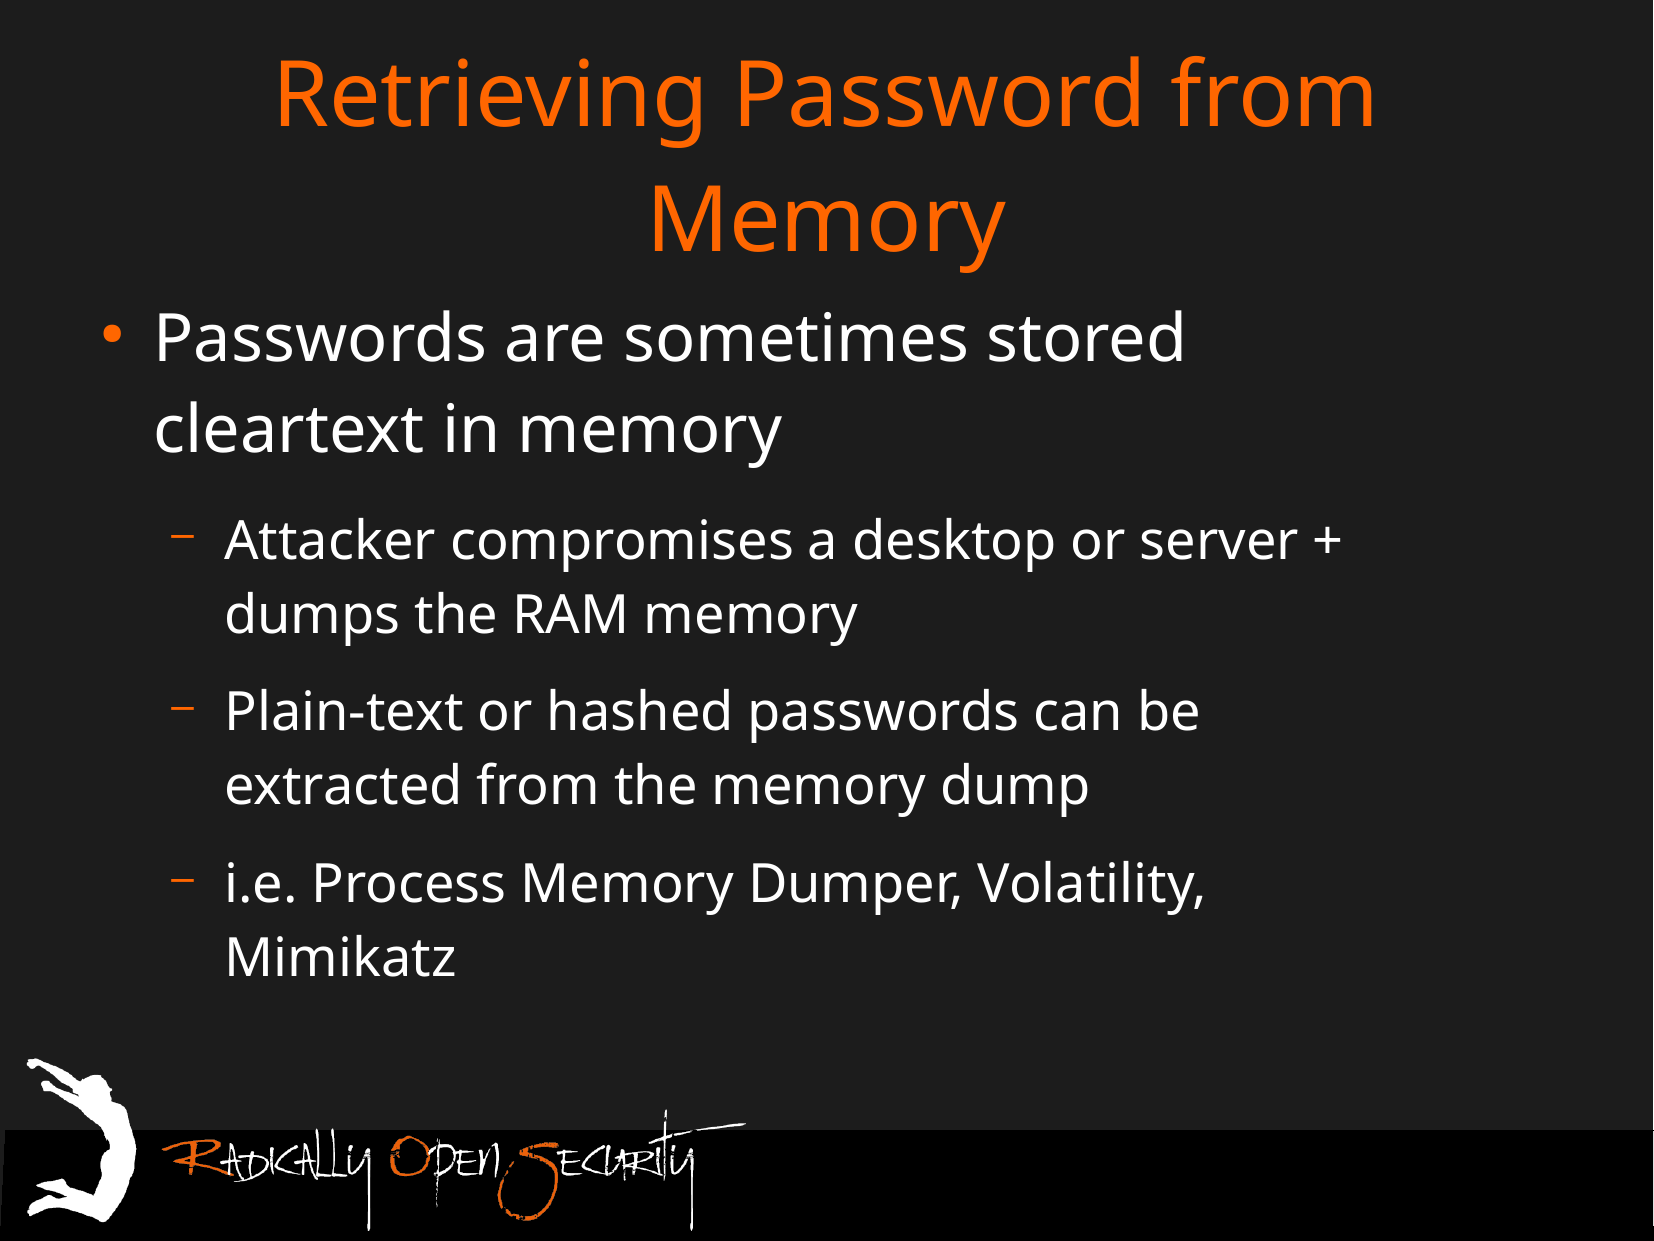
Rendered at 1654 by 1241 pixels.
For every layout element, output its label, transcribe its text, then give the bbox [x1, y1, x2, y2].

picture [0, 1022, 778, 1241]
list Passwords are sometimes stored cleartext in memory Attacker compromises a desktop or server + dumps the RAM memory Plain-text or hashed passwords can be extracted from the memory dump i.e. Process Memory Dumper, Volatility, Mimikatz [82, 290, 1445, 1010]
title Retrieving Password from Memory [82, 49, 1571, 257]
